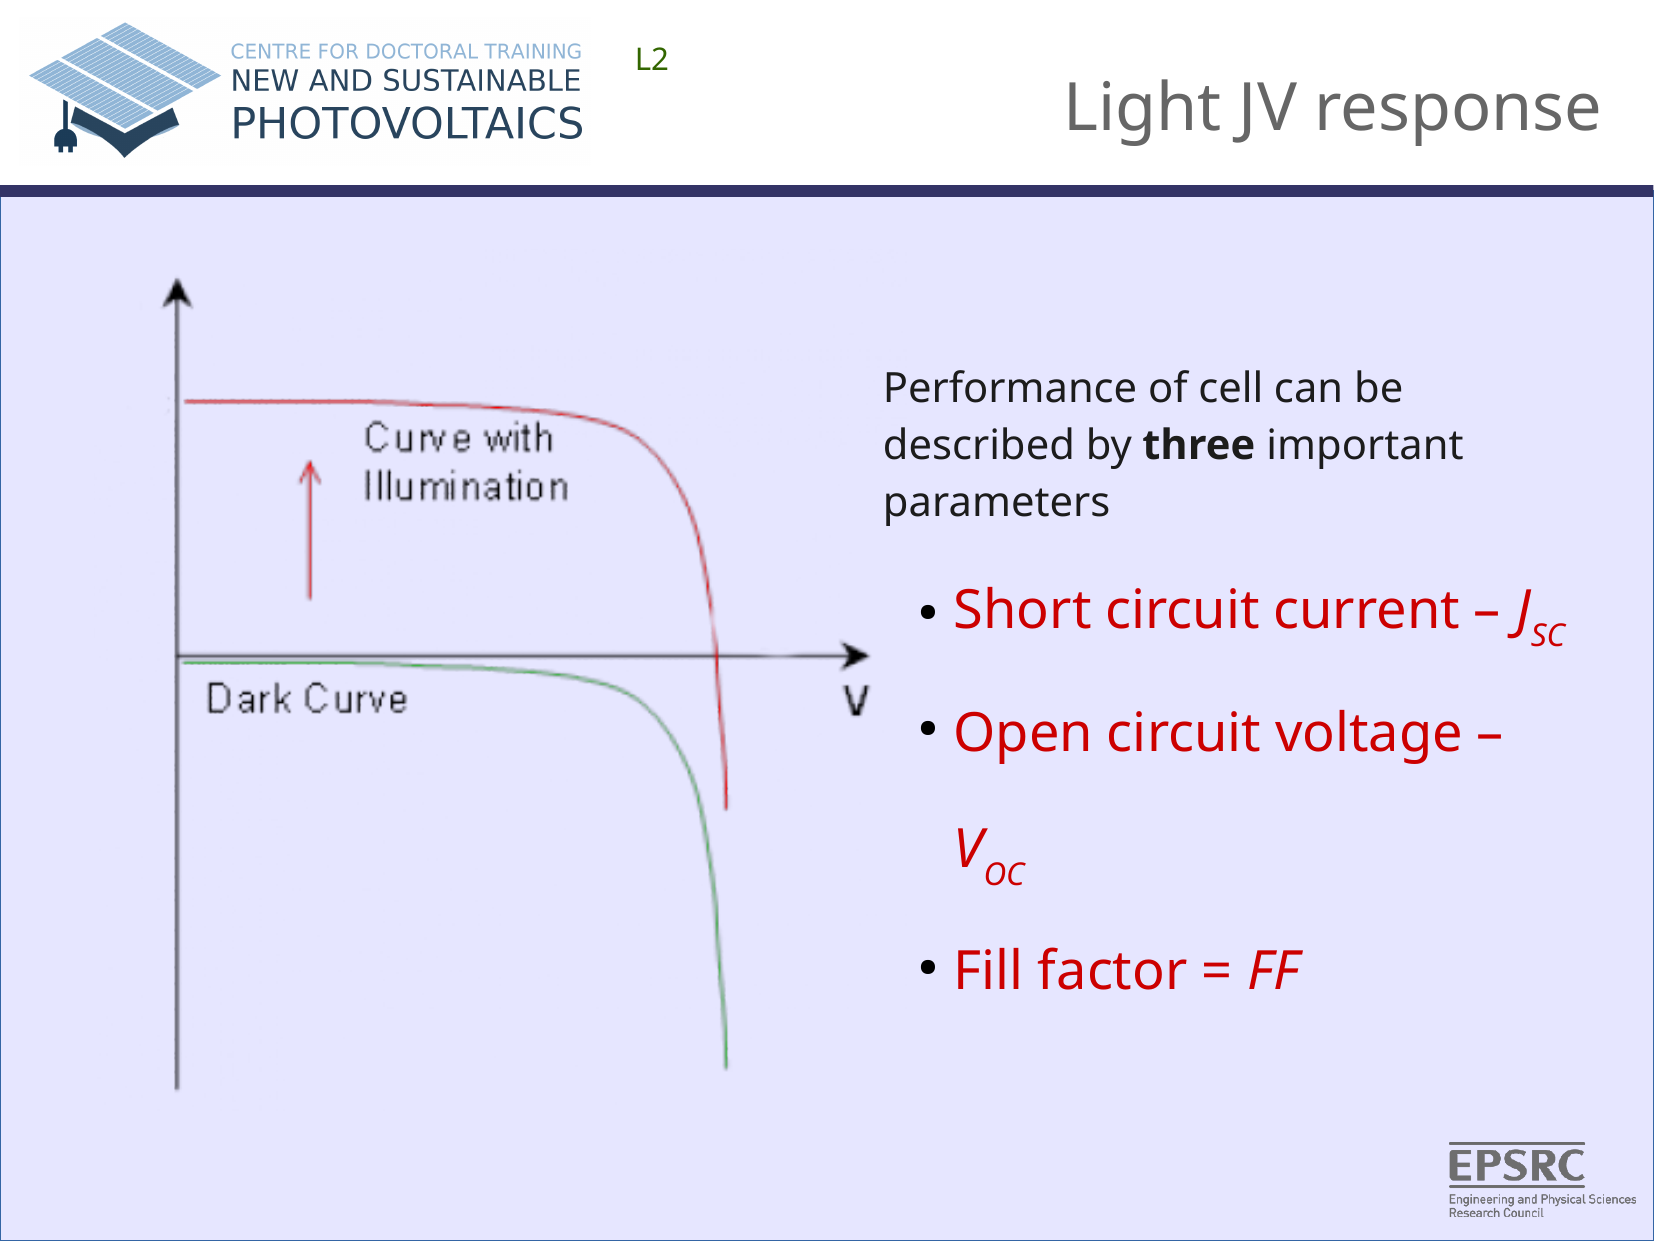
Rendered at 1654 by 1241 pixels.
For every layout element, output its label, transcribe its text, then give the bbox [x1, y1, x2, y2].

picture [94, 249, 907, 1111]
text_box Performance of cell can be described by three important parameters Short circuit current – JSC Open circuit voltage – VOC Fill factor = FF [868, 350, 1601, 831]
text_box Light JV response [767, 51, 1619, 142]
picture [1449, 1142, 1636, 1217]
picture [19, 17, 591, 166]
text_box L2 [620, 29, 880, 80]
text_box [0, 197, 1654, 1241]
